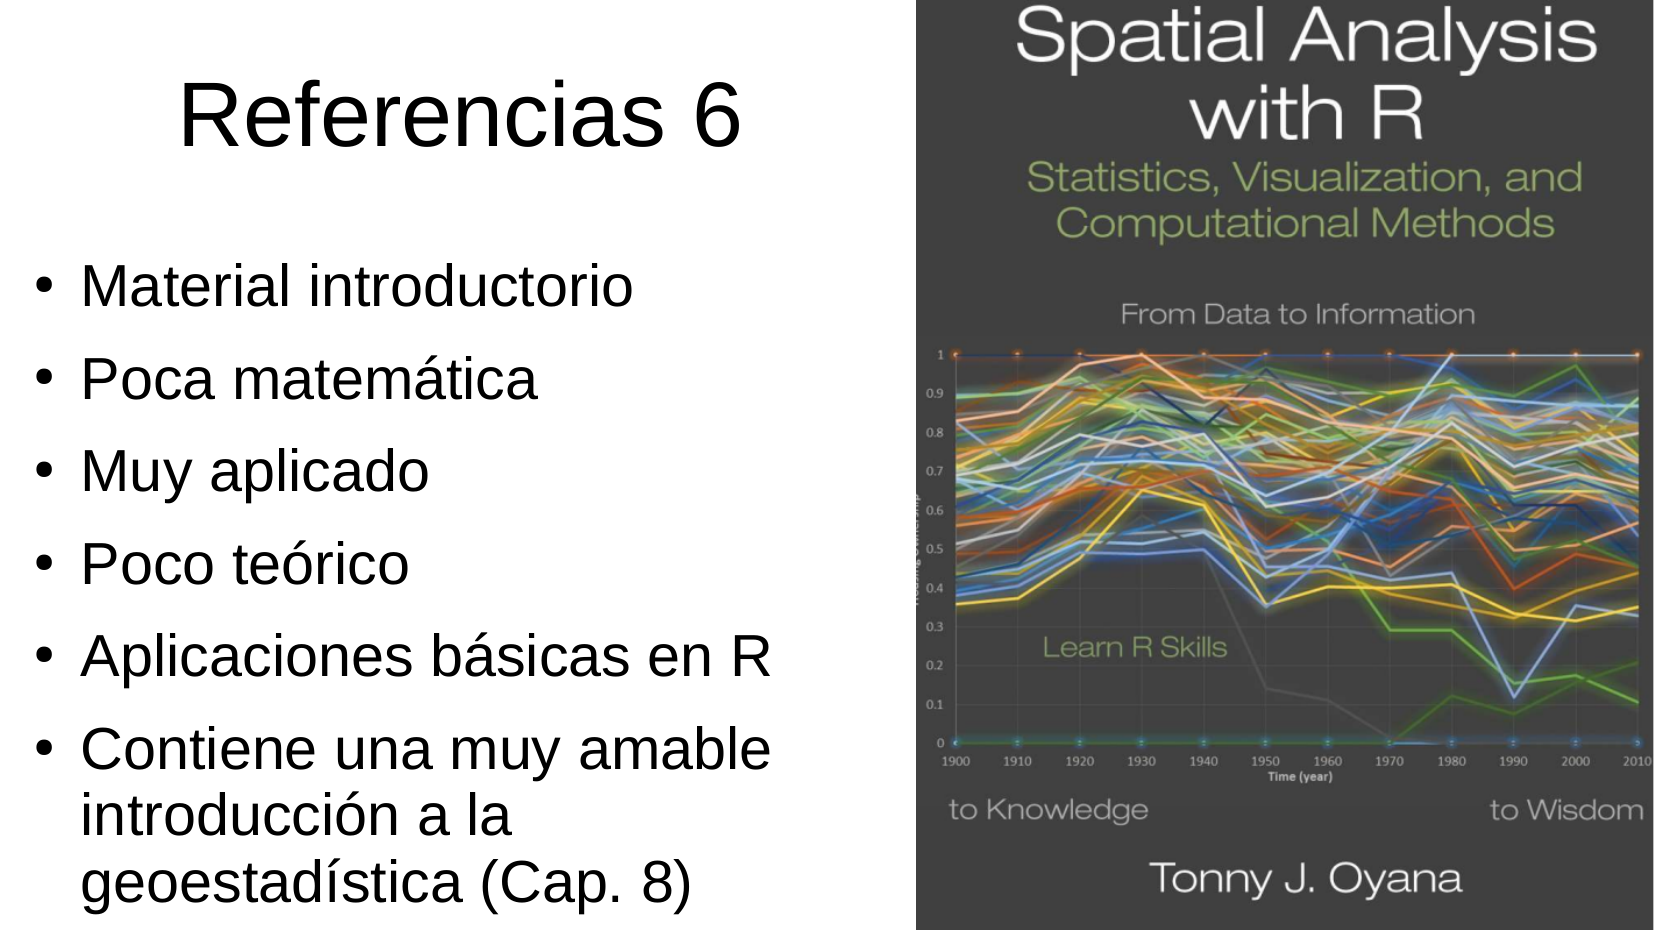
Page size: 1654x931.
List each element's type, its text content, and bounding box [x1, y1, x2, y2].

list Material introductorio Poca matemática Muy aplicado Poco teórico Aplicaciones básicas en R Contiene una muy amable introducción a la geoestadística (Cap. 8) [17, 253, 901, 916]
title Referencias 6 [0, 37, 916, 193]
picture [916, 0, 1654, 930]
